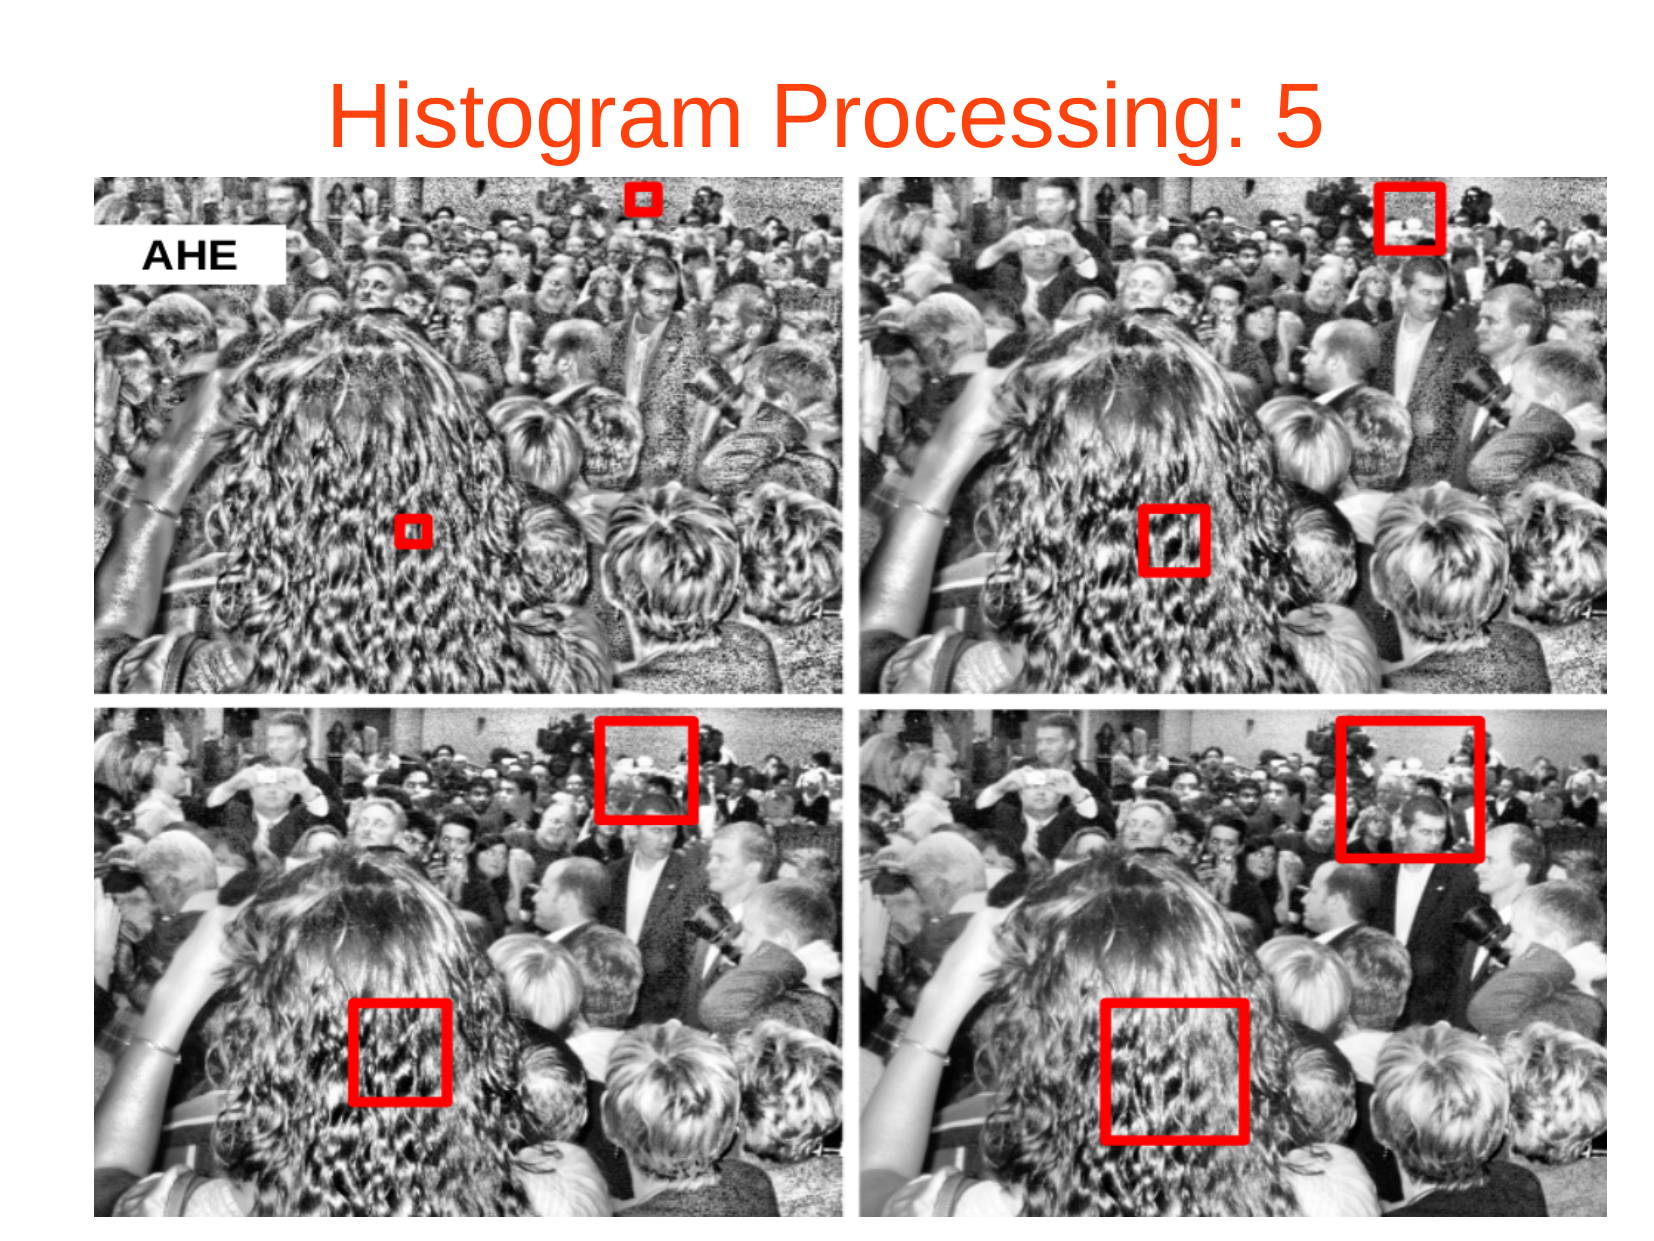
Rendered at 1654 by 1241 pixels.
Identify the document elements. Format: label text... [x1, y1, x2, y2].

title Histogram Processing: 5 [82, 11, 1571, 219]
picture [94, 177, 1607, 1217]
